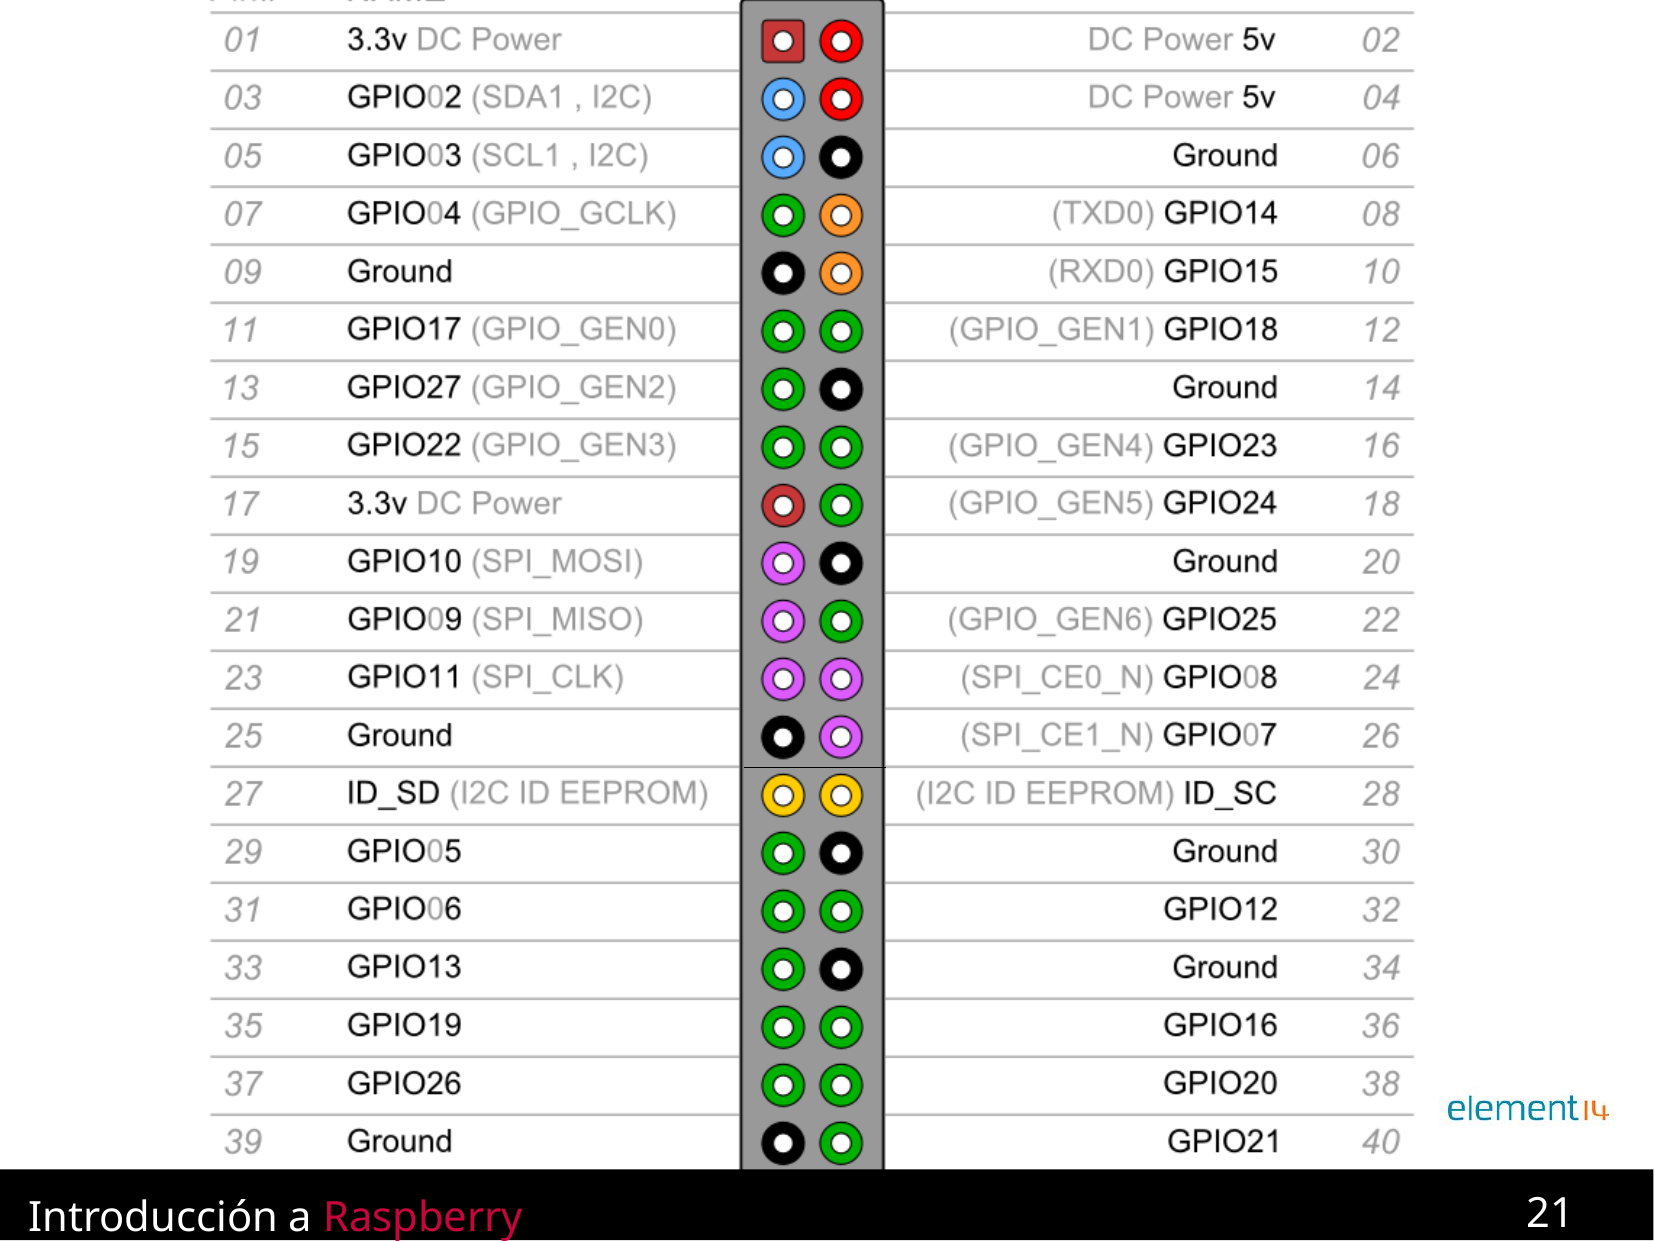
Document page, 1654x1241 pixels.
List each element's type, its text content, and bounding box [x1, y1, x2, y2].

picture [200, 0, 1619, 1169]
text_box <number> [1521, 1175, 1654, 1241]
text_box Introducción a Raspberry Pi [13, 1179, 556, 1241]
text_box [0, 0, 1654, 1241]
